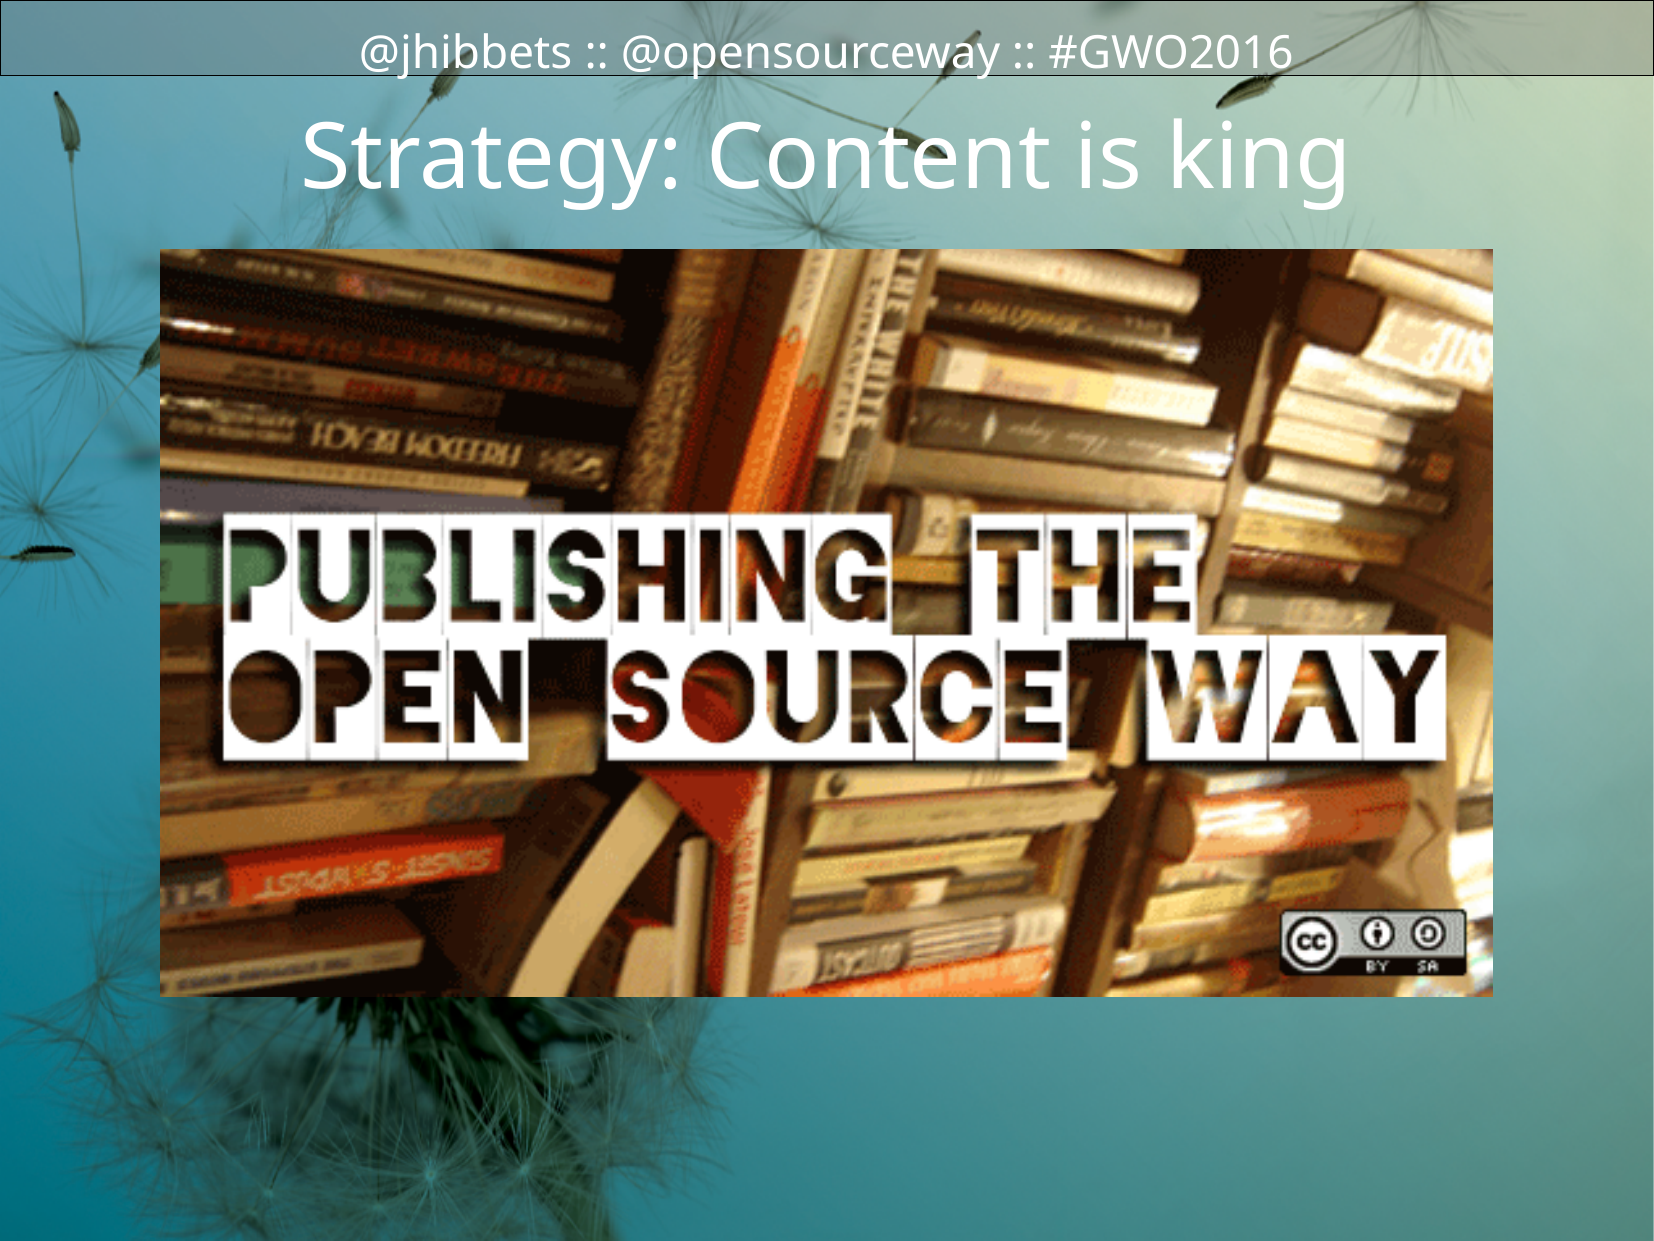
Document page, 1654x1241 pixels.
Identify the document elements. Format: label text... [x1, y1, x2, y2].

title Strategy: Content is king [82, 49, 1571, 257]
picture [0, 76, 1654, 1241]
